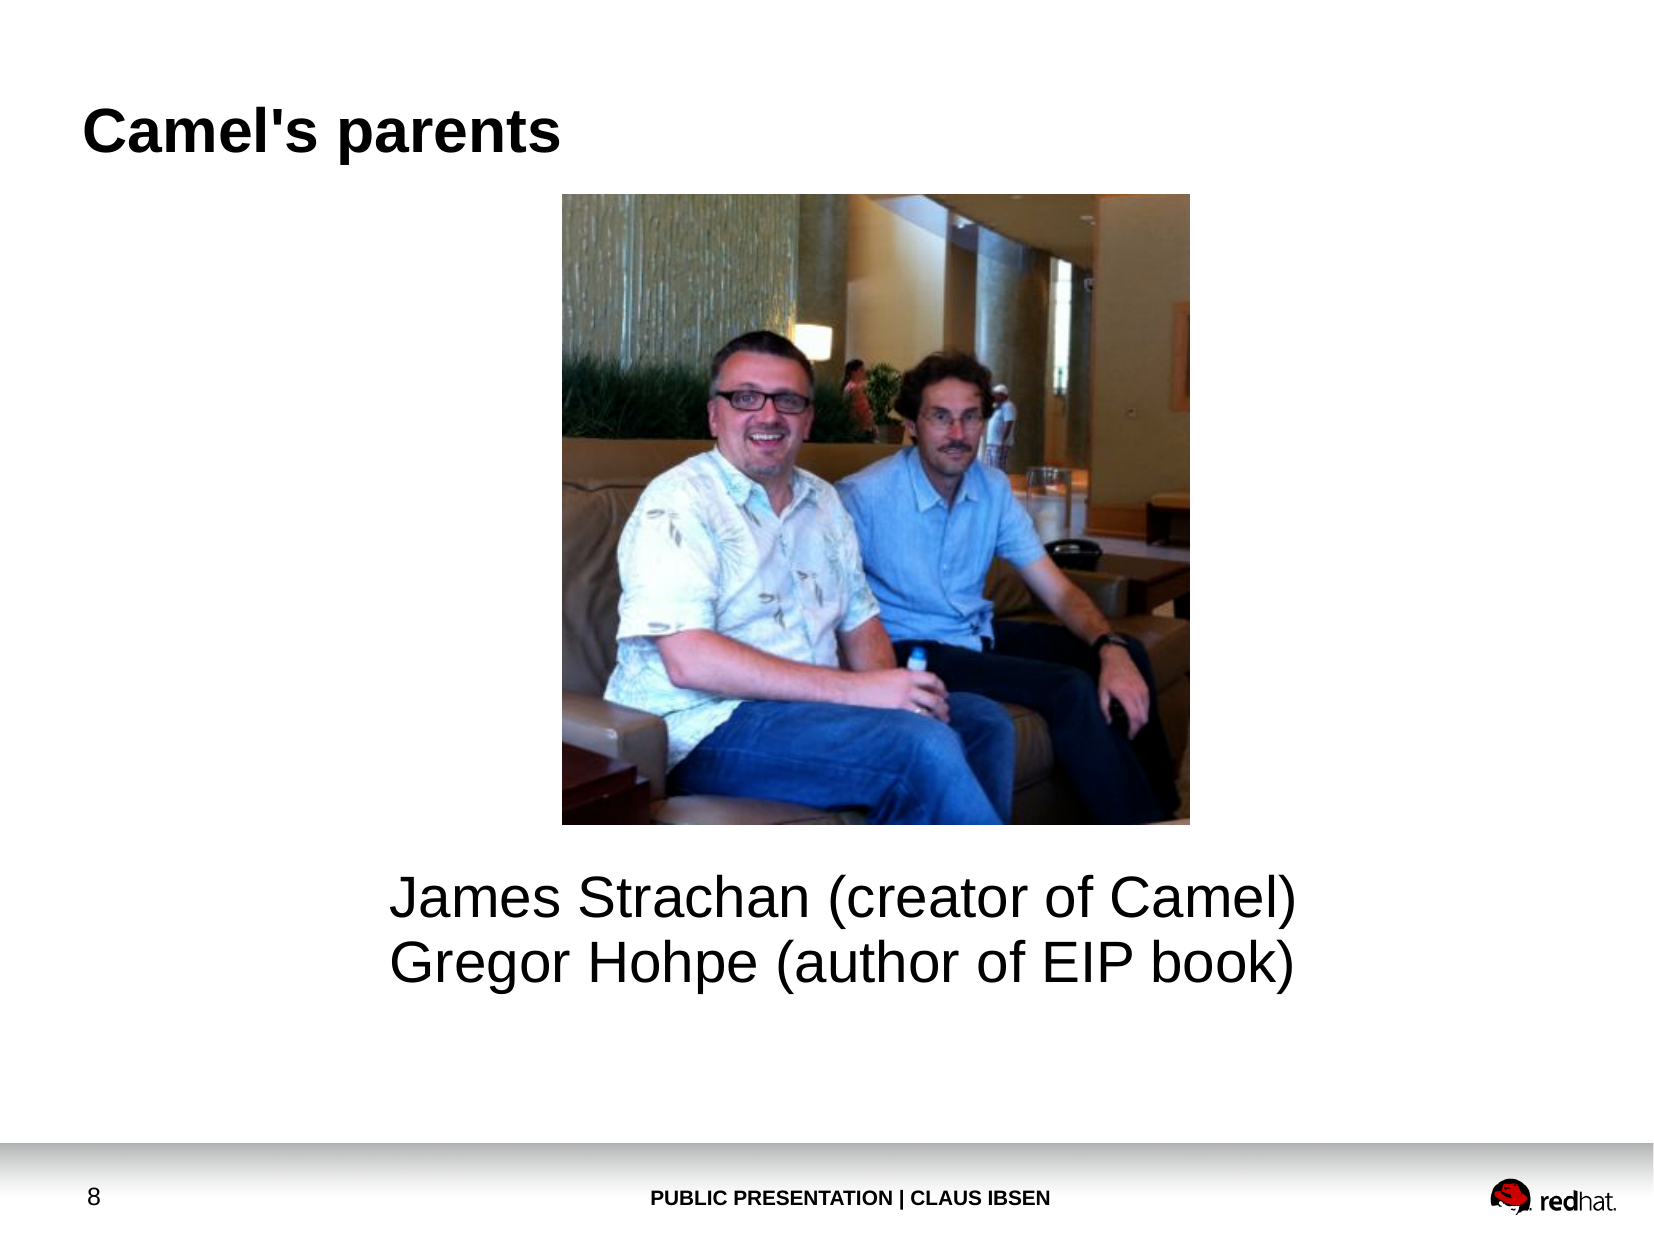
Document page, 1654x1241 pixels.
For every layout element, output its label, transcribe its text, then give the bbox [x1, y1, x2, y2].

picture [0, 1143, 1654, 1241]
picture [562, 194, 1190, 826]
title Camel's parents [82, 37, 1571, 226]
text_box James Strachan (creator of Camel) Gregor Hohpe (author of EIP book) [375, 857, 1351, 1003]
